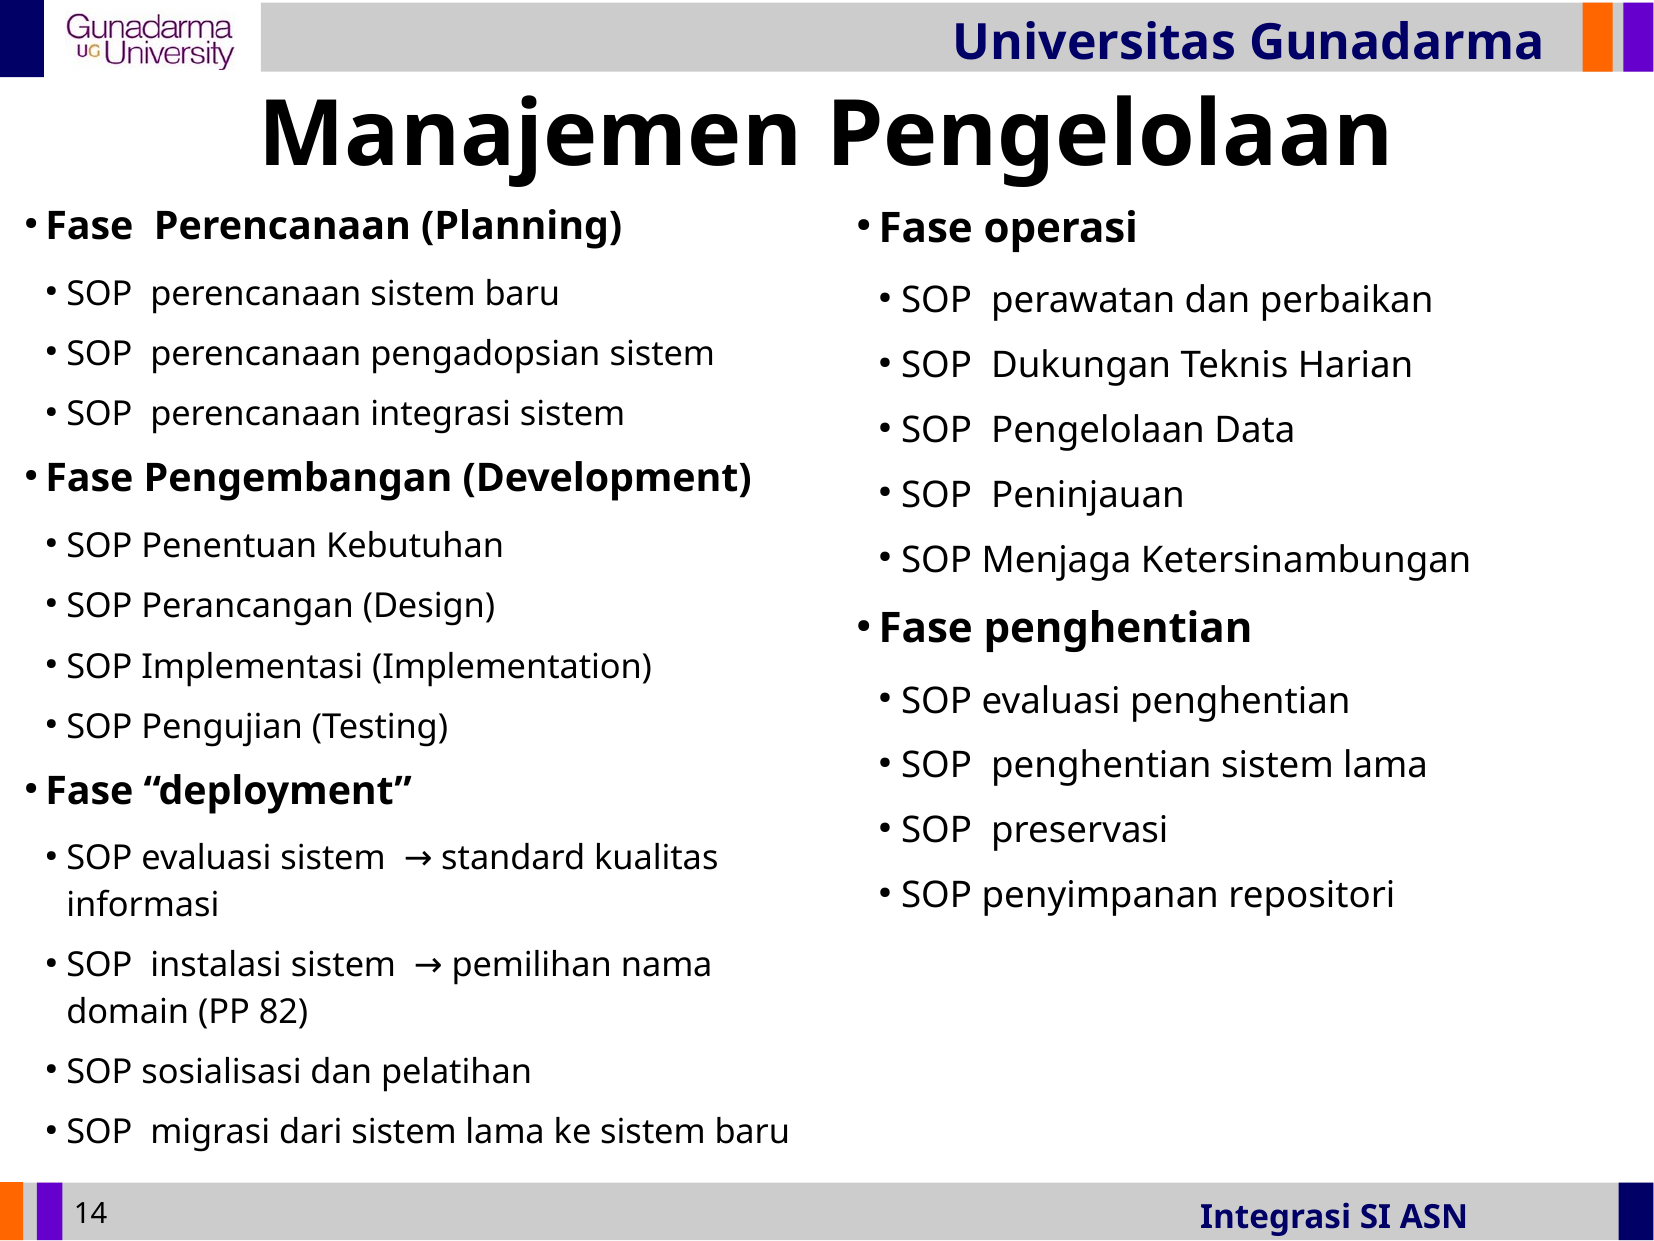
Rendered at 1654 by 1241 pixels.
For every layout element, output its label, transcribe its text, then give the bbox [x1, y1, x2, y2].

title Manajemen Pengelolaan [82, 49, 1571, 211]
list Fase operasi SOP perawatan dan perbaikan SOP Dukungan Teknis Harian SOP Pengelolaan Data SOP Peninjauan SOP Menjaga Ketersinambungan Fase penghentian SOP evaluasi penghentian SOP penghentian sistem lama SOP preservasi SOP penyimpanan repositori [856, 197, 1640, 926]
list Fase Perencanaan (Planning) SOP perencanaan sistem baru SOP perencanaan pengadopsian sistem SOP perencanaan integrasi sistem Fase Pengembangan (Development) SOP Penentuan Kebutuhan SOP Perancangan (Design) SOP Implementasi (Implementation) SOP Pengujian (Testing) Fase “deployment” SOP evaluasi sistem → standard kualitas informasi SOP instalasi sistem → pemilihan nama domain (PP 82) SOP sosialisasi dan pelatihan SOP migrasi dari sistem lama ke sistem baru [24, 197, 829, 1175]
picture [65, 0, 235, 70]
